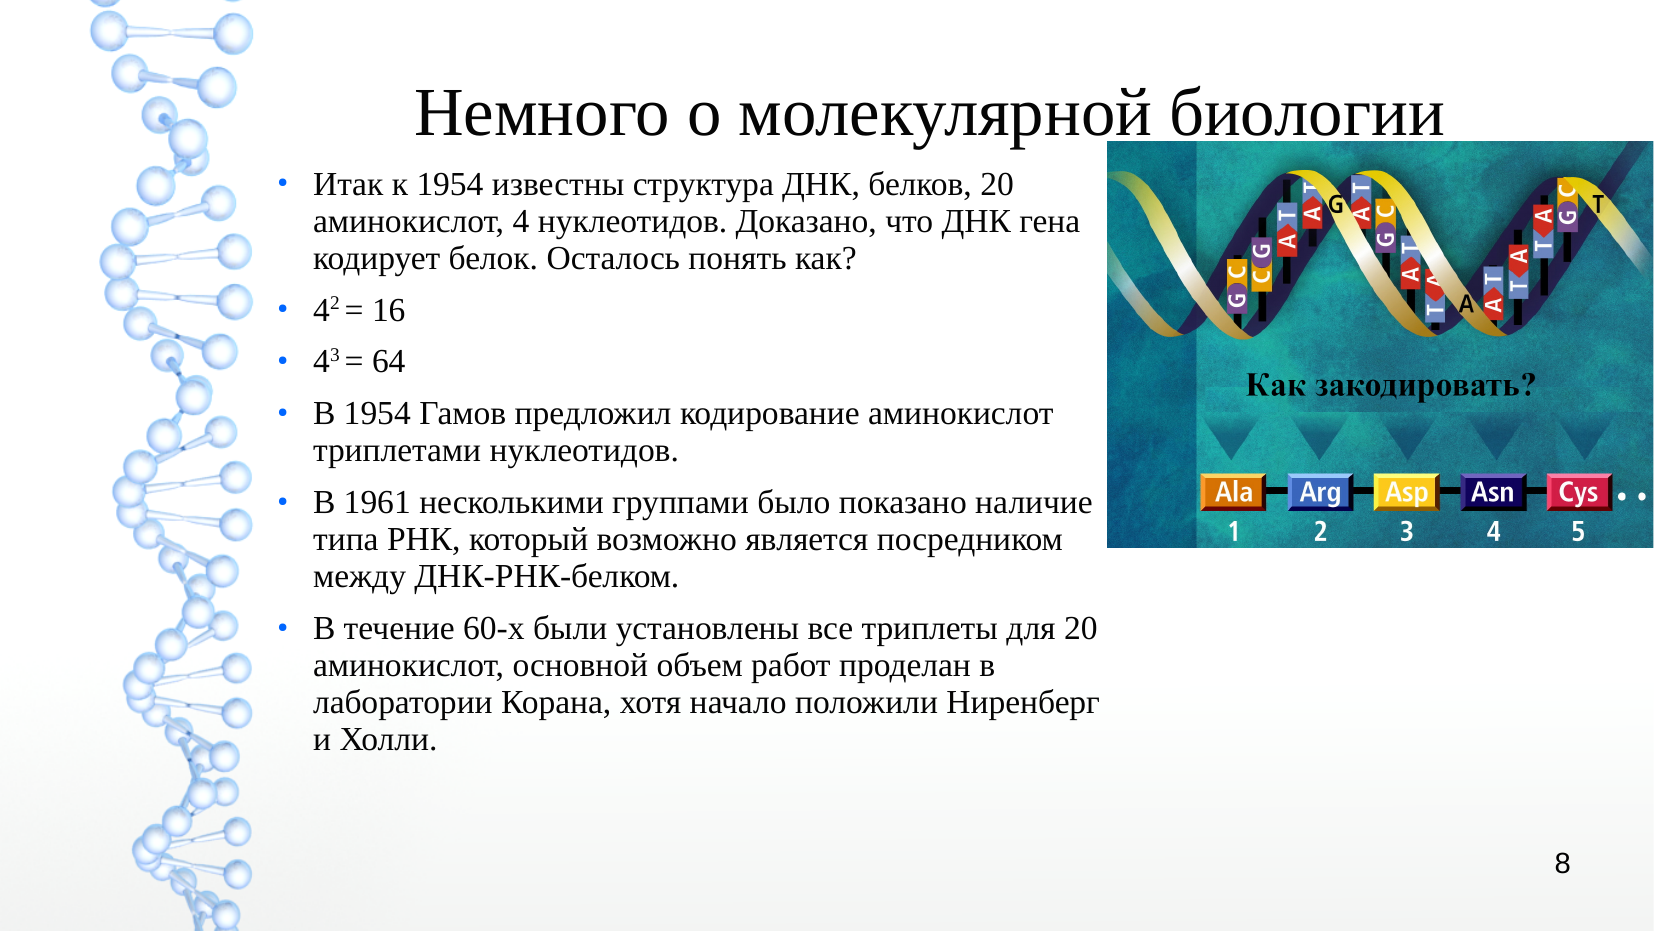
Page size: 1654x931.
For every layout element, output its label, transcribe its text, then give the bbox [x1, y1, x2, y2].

title Немного о молекулярной биологии [265, 35, 1595, 165]
list Итак к 1954 известны структура ДНК, белков, 20 аминокислот, 4 нуклеотидов. Доказано, что ДНК гена кодирует белок. Осталось понять как? 42 = 16 43 = 64 В 1954 Гамов предложил кодирование аминокислот триплетами нуклеотидов. В 1961 несколькими группами было показано наличие типа РНК, который возможно является посредником между ДНК-РНК-белком. В течение 60-х были установлены все триплеты для 20 аминокислот, основной объем работ проделан в лаборатории Корана, хотя начало положили Ниренберг и Холли. [265, 165, 1108, 764]
picture [0, 0, 1654, 931]
